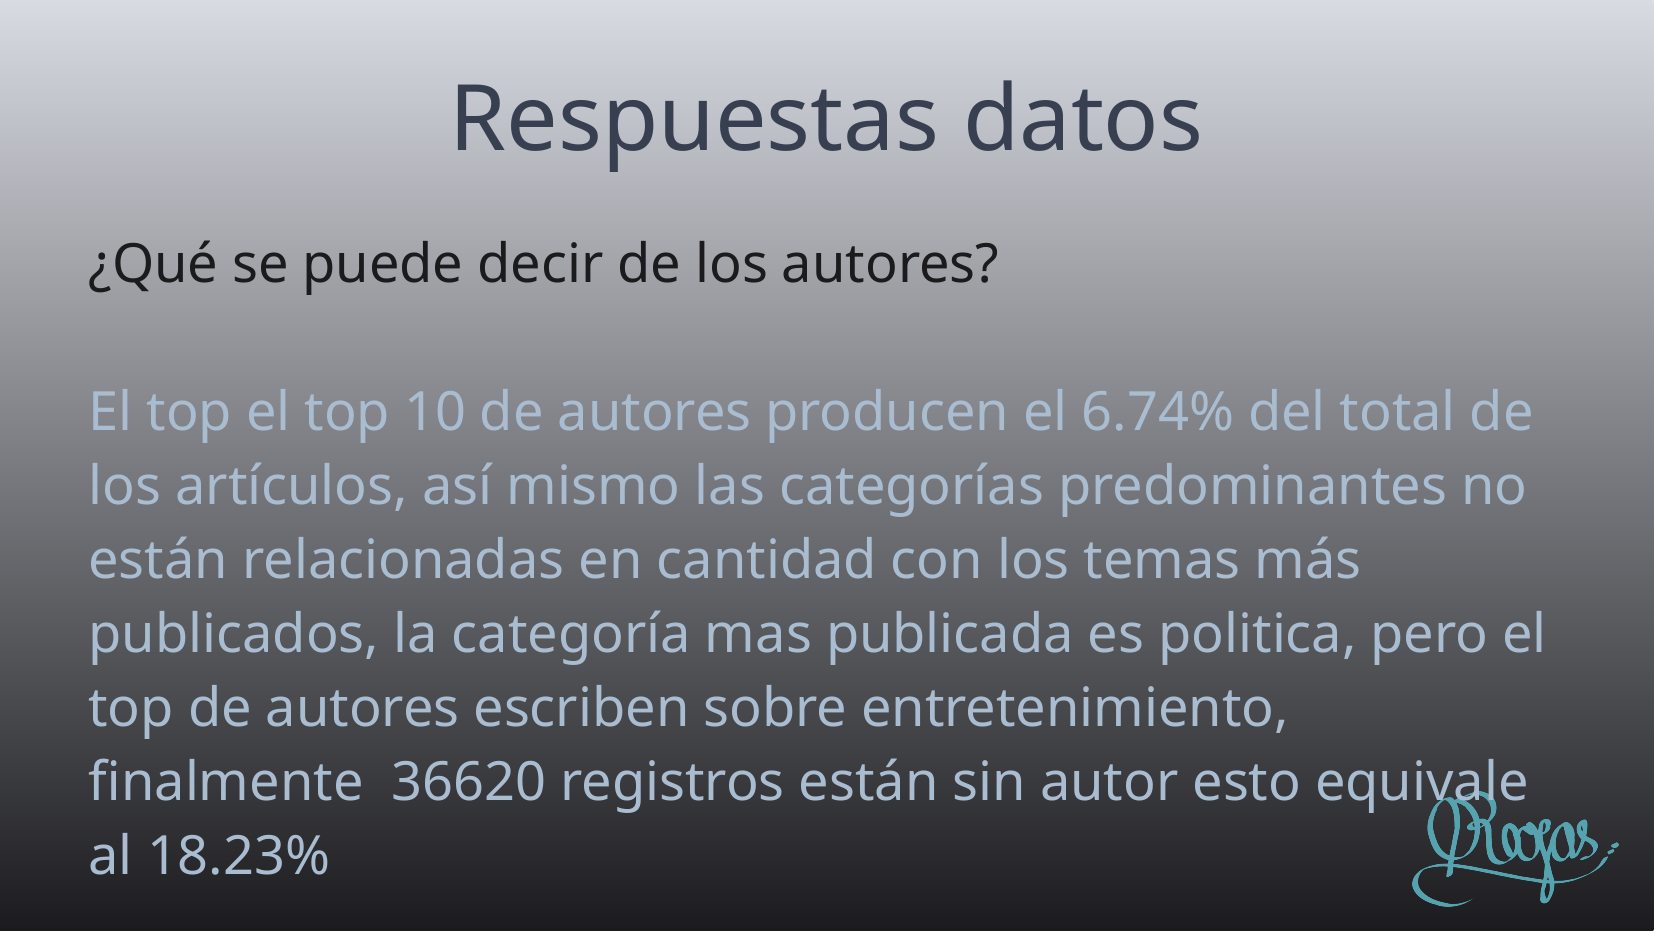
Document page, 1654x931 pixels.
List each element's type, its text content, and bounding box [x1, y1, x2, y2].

title Respuestas datos [82, 37, 1571, 193]
text_box ¿Qué se puede decir de los autores? El top el top 10 de autores producen el 6.74% del total de los artículos, así mismo las categorías predominantes no están relacionadas en cantidad con los temas más publicados, la categoría mas publicada es politica, pero el top de autores escriben sobre entretenimiento, finalmente 36620 registros están sin autor esto equivale al 18.23% [88, 217, 1565, 898]
picture [1412, 791, 1619, 907]
